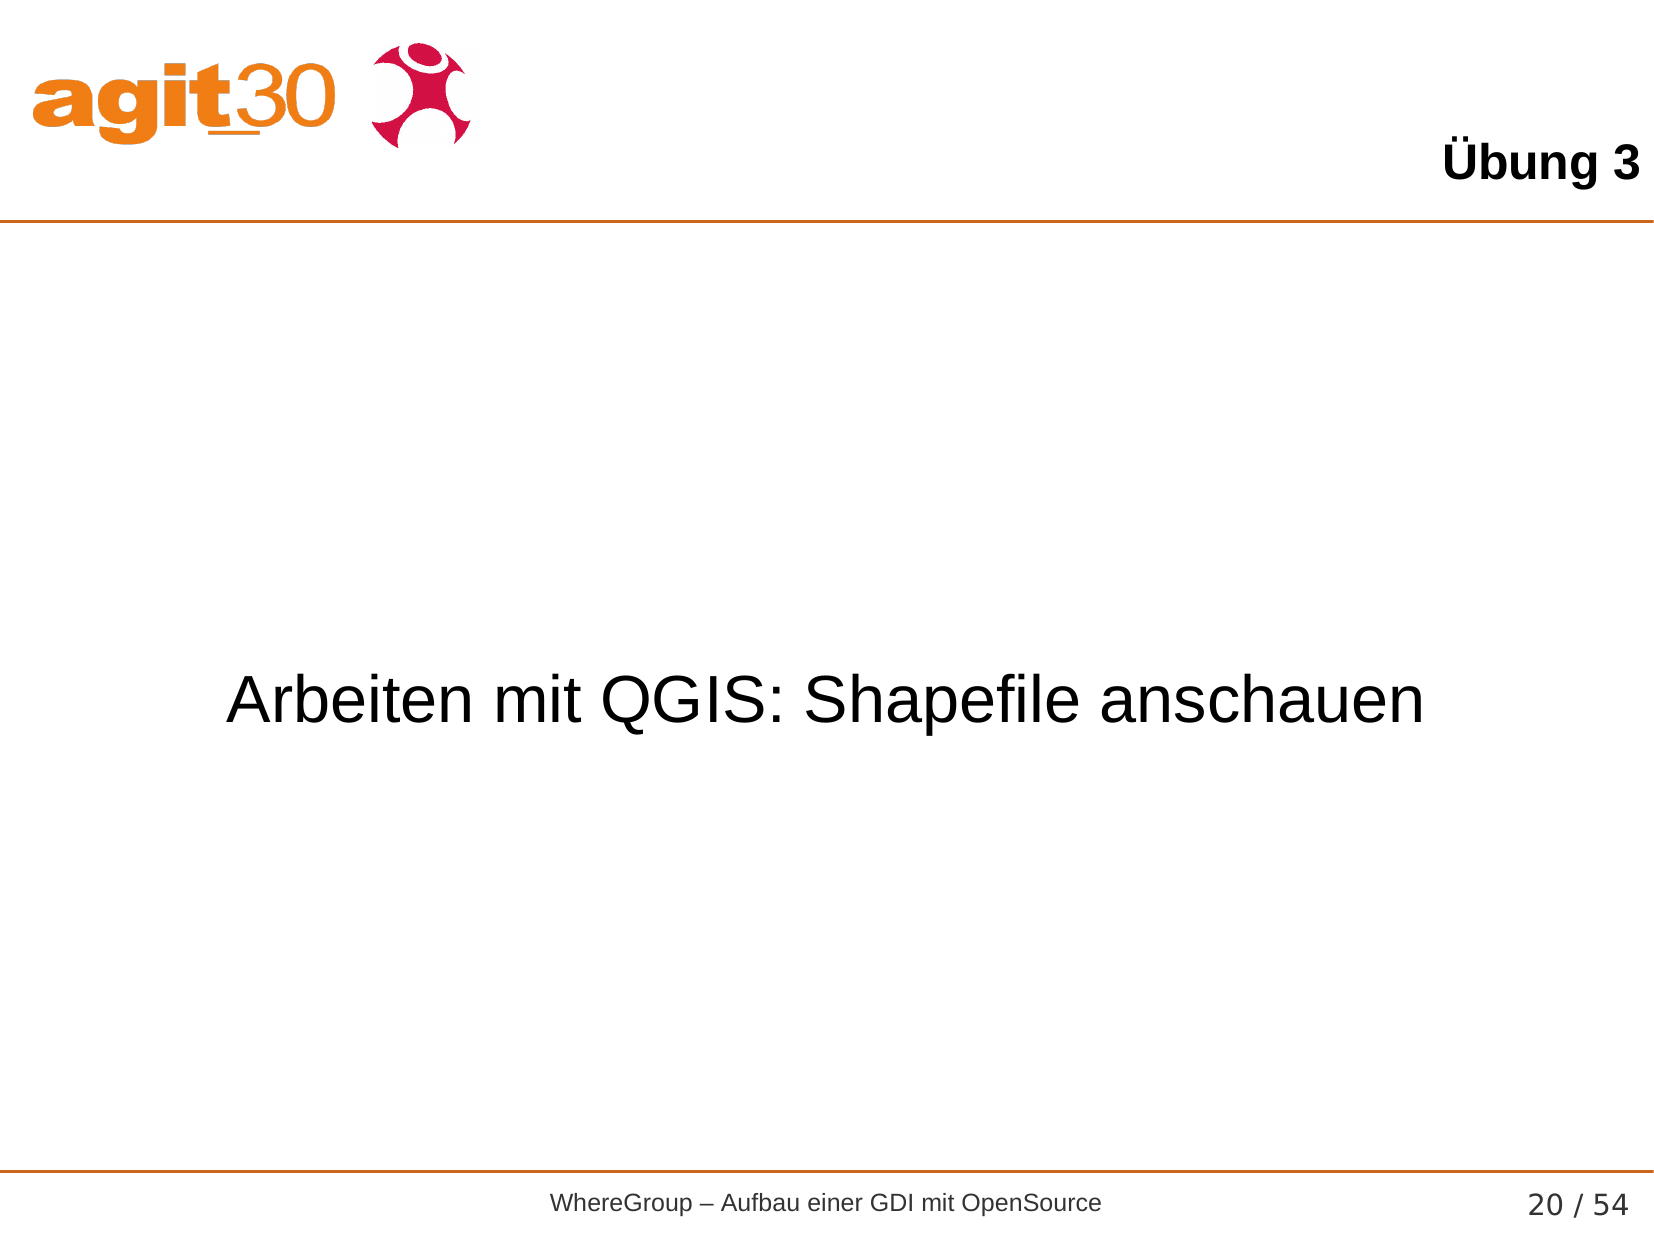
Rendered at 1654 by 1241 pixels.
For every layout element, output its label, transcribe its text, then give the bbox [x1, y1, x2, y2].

picture [29, 58, 340, 148]
title Übung 3 [253, 118, 1642, 207]
subtitle Arbeiten mit QGIS: Shapefile anschauen [82, 290, 1571, 1109]
